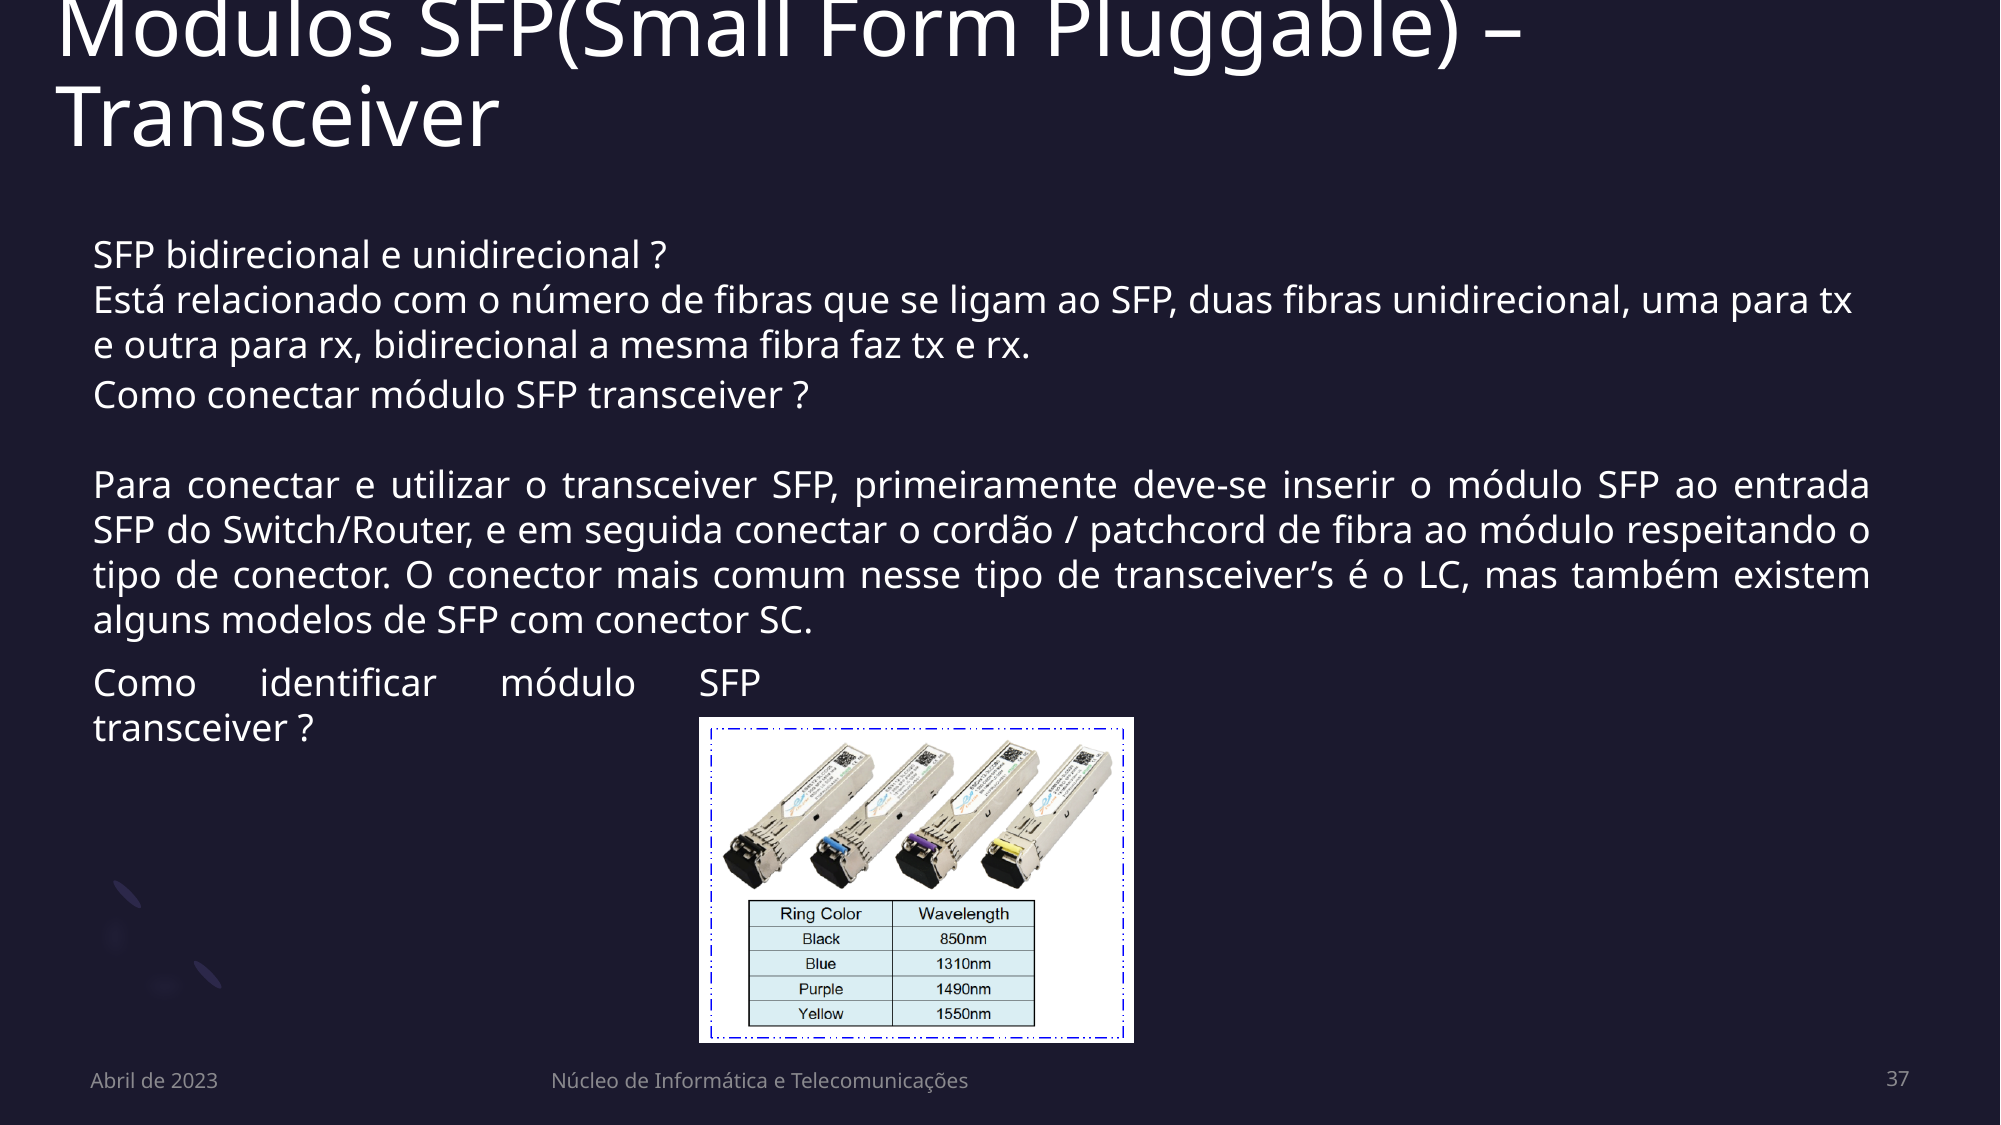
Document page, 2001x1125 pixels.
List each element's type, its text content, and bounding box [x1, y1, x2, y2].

text_box SFP bidirecional e unidirecional ? Está relacionado com o número de fibras que se ligam ao SFP, duas fibras unidirecional, uma para tx e outra para rx, bidirecional a mesma fibra faz tx e rx. [78, 223, 1873, 363]
slide_number Abril de 2023 [90, 1067, 522, 1093]
footer Núcleo de Informática e Telecomunicações [551, 1067, 1598, 1093]
text_box Como conectar módulo SFP transceiver ? Para conectar e utilizar o transceiver SFP, primeiramente deve-se inserir o módulo SFP ao entrada SFP do Switch/Router, e em seguida conectar o cordão / patchcord de fibra ao módulo respeitando o tipo de conector. O conector mais comum nesse tipo de transceiver’s é o LC, mas também existem alguns modelos de SFP com conector SC. [78, 363, 1888, 649]
slide_number <número> [1632, 1067, 1910, 1093]
picture [699, 717, 1134, 1043]
text_box Modulos SFP(Small Form Pluggable) –Transceiver [55, 38, 1910, 165]
text_box Como identificar módulo SFP transceiver ? [78, 651, 777, 757]
